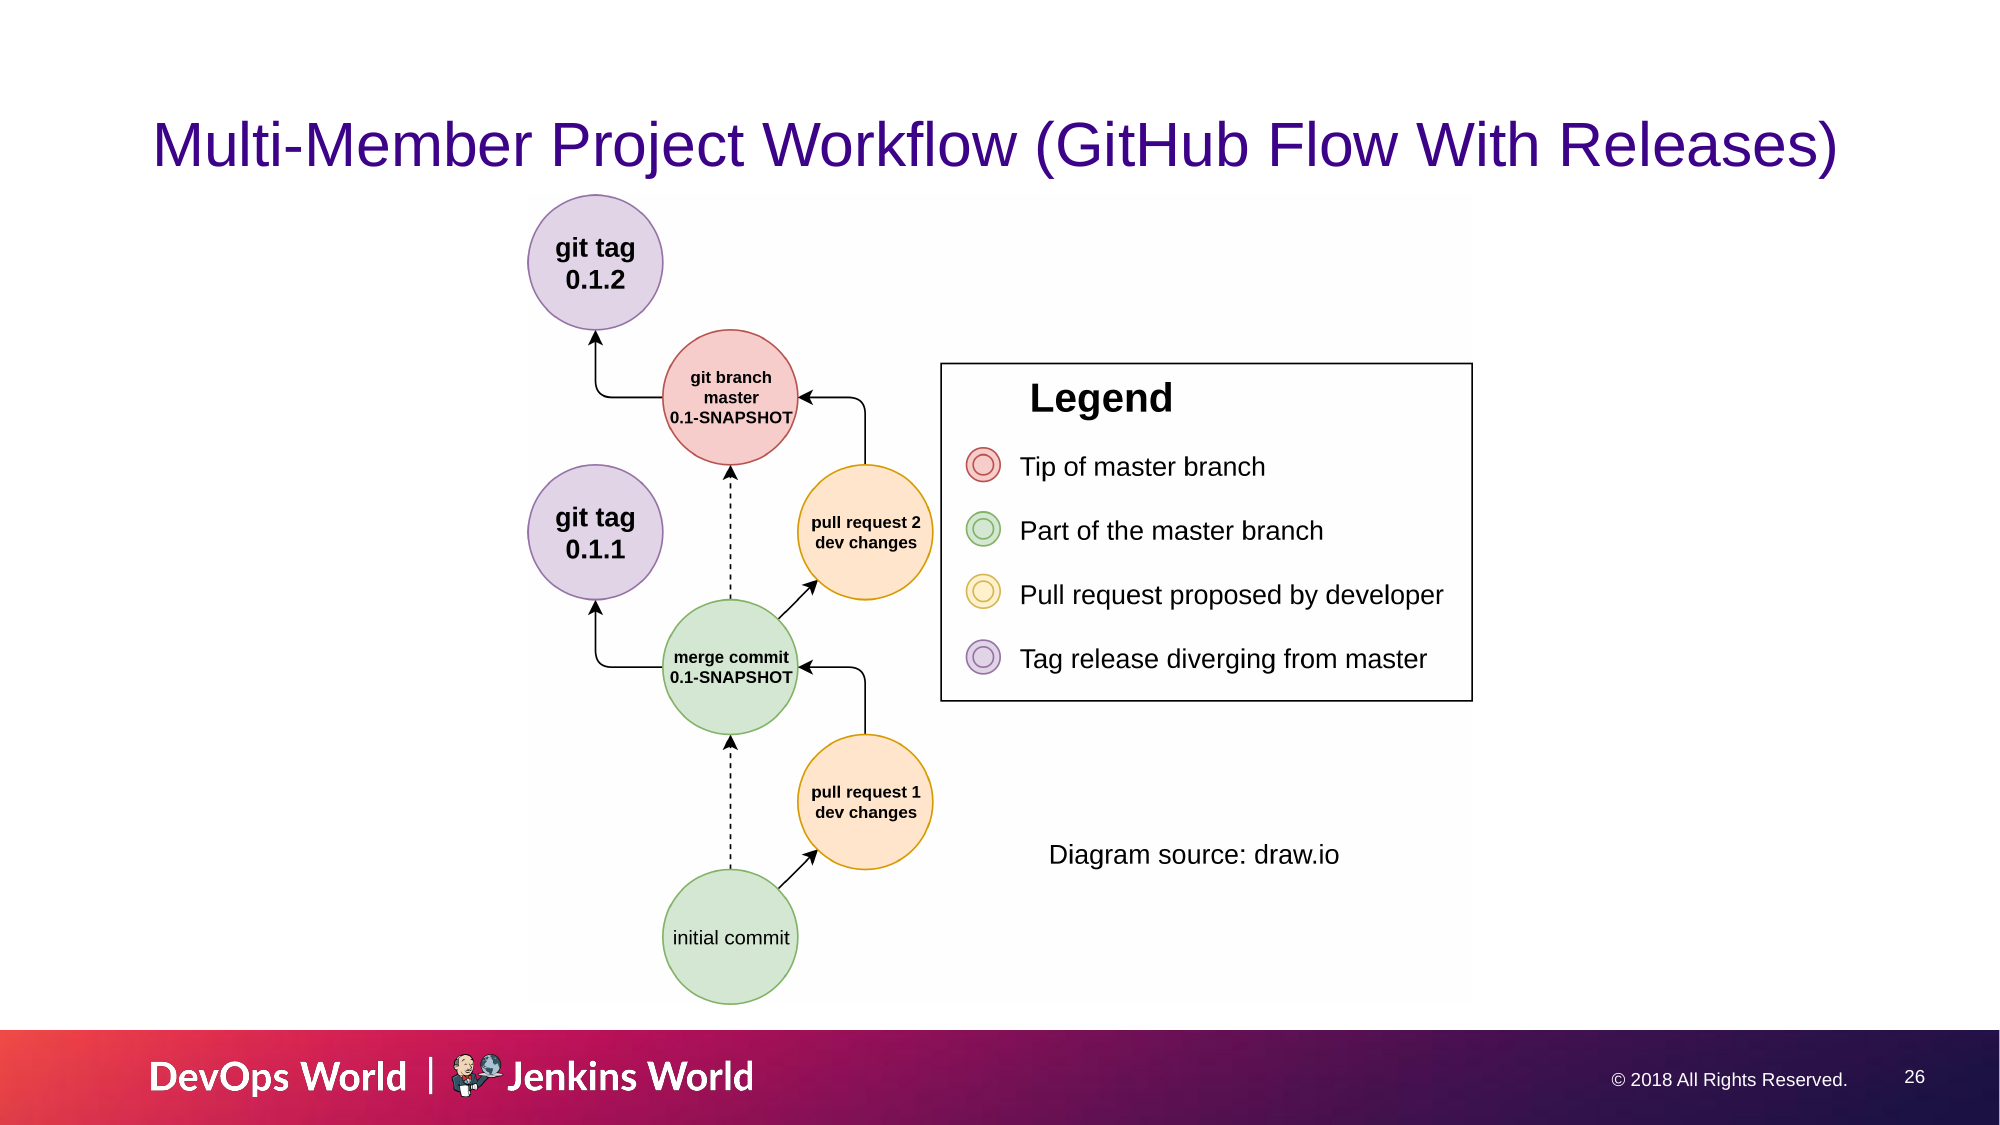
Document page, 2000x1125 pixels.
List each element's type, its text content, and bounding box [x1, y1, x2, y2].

title Multi-Member Project Workflow (GitHub Flow With Releases) [152, 60, 1848, 181]
picture [0, 1030, 2000, 1125]
picture [527, 194, 1473, 1006]
